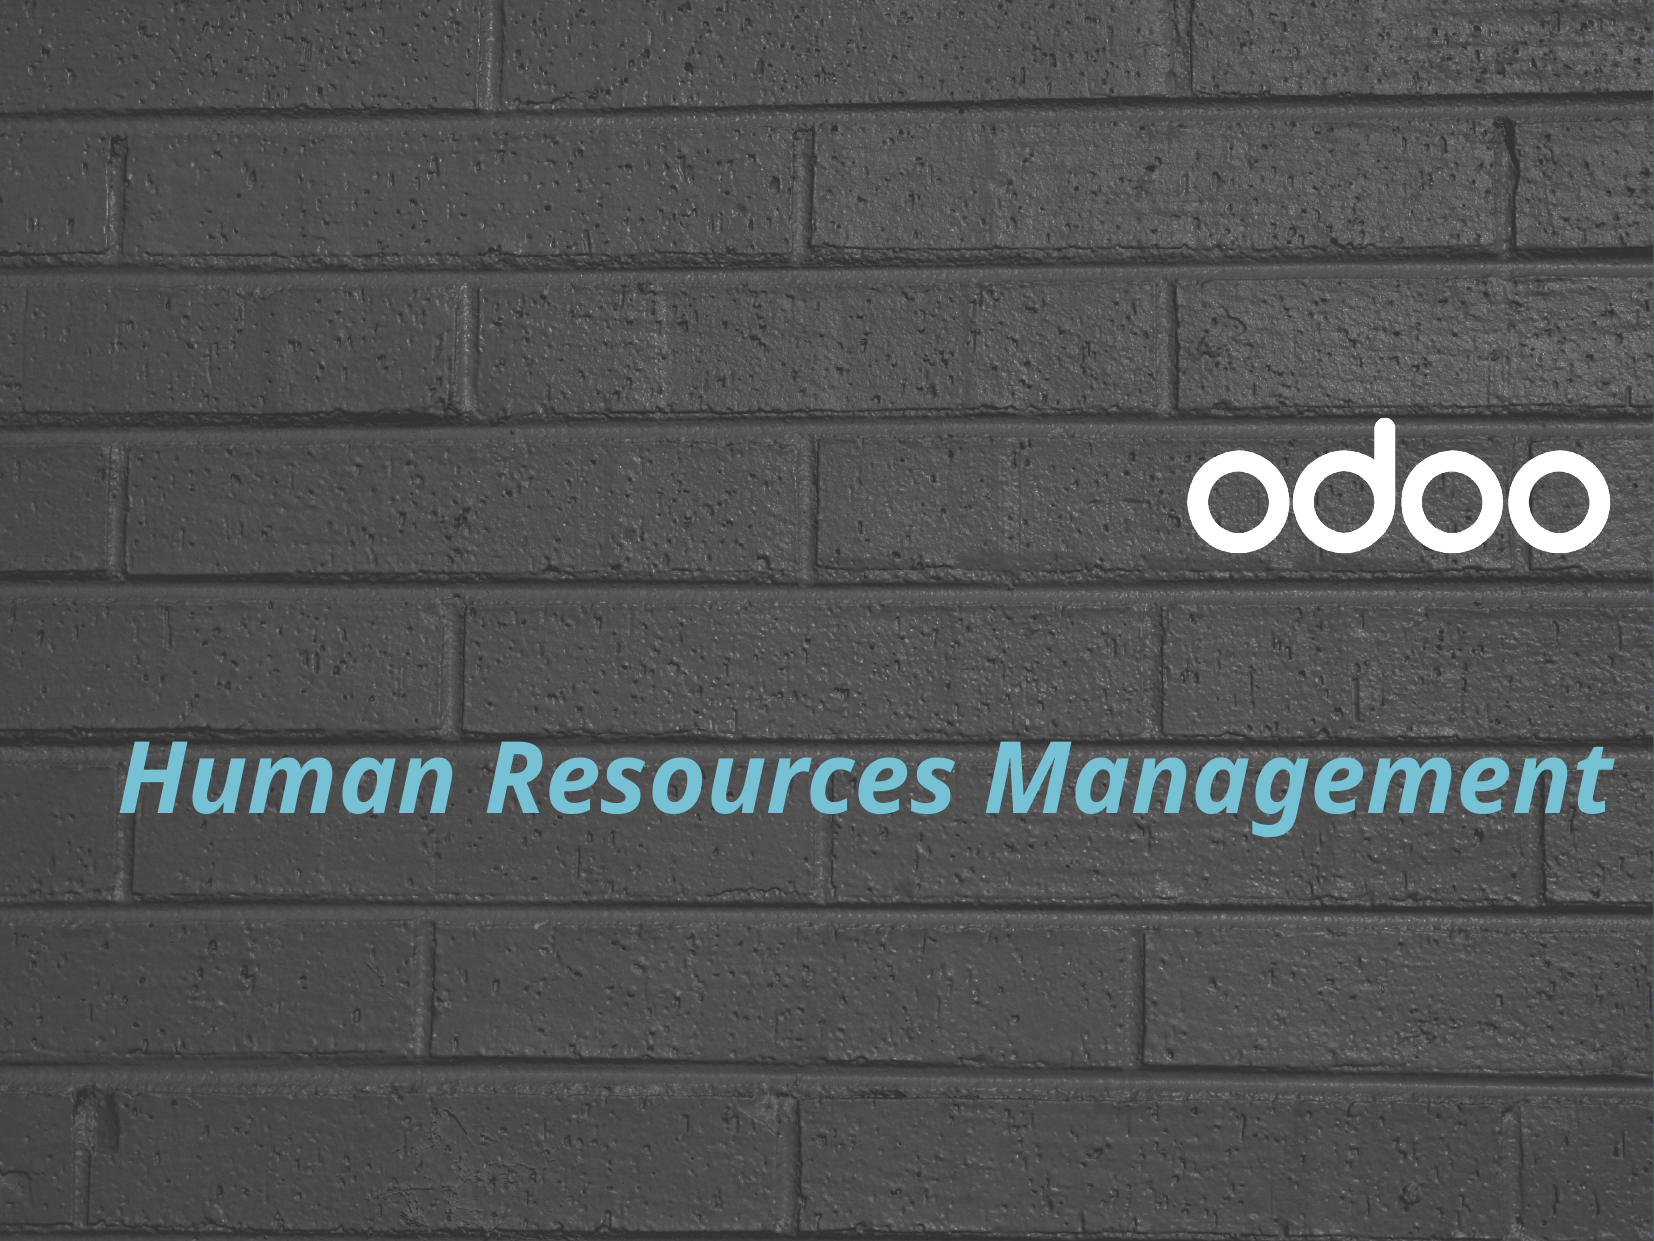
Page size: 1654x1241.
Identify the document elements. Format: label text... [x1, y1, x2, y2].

picture [0, 0, 1654, 1241]
text_box Human Resources Management [35, 562, 1630, 845]
